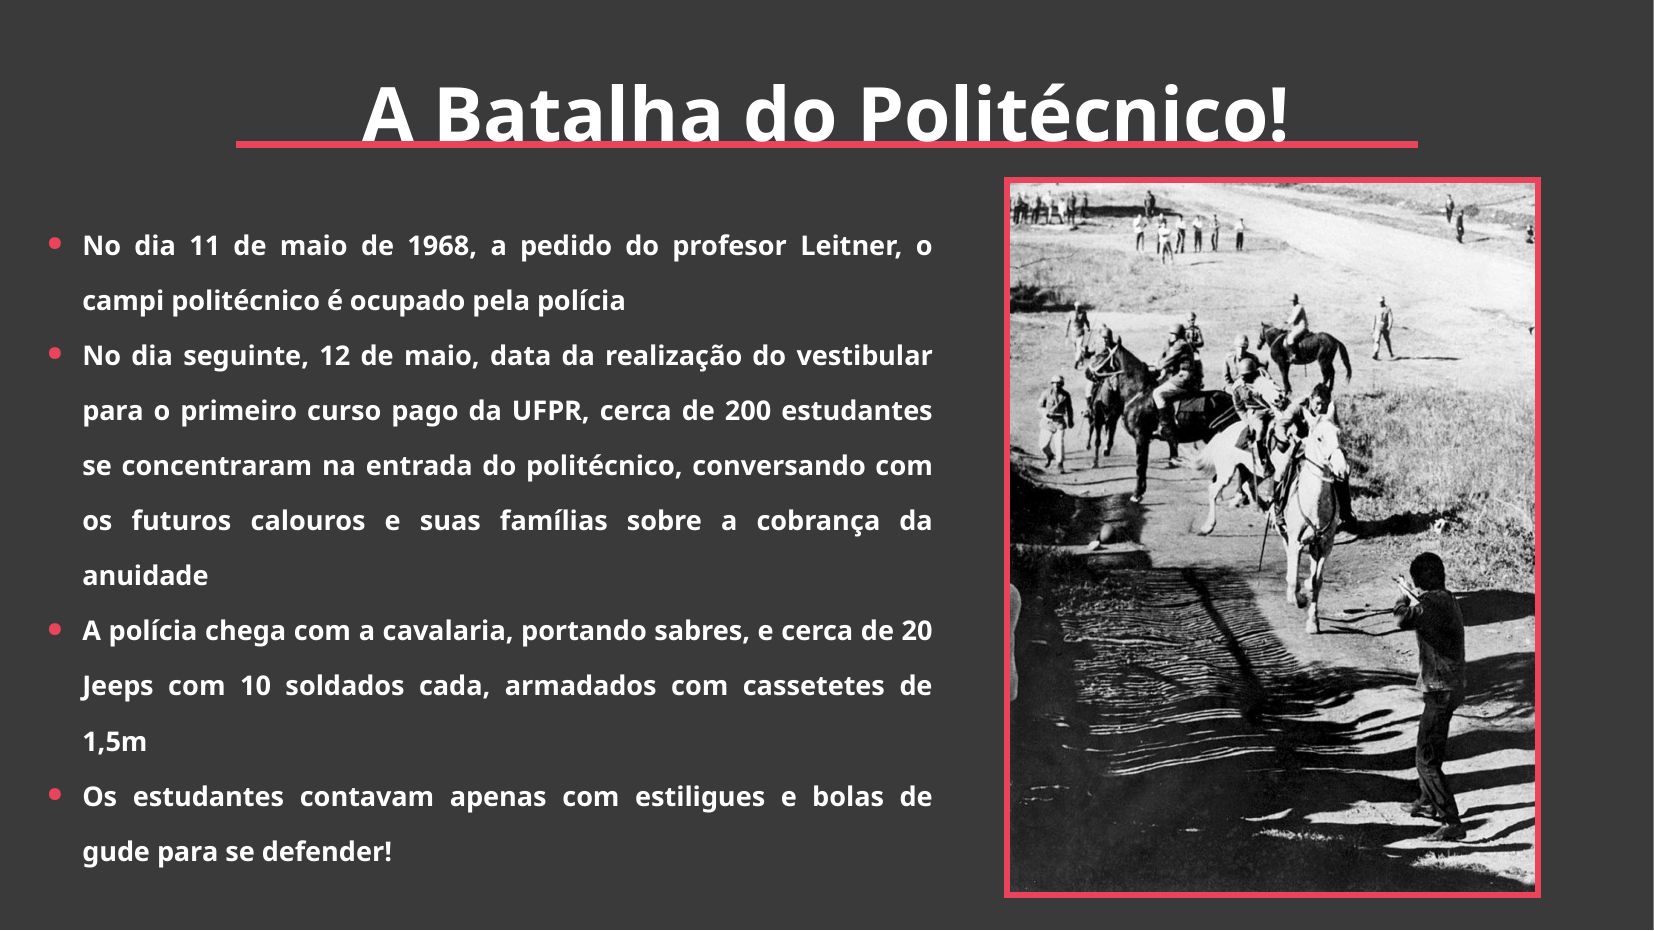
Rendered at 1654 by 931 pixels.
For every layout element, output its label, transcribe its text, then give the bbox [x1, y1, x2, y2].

text_box A Batalha do Politécnico! [88, 58, 1565, 178]
picture [1009, 183, 1536, 892]
text_box No dia 11 de maio de 1968, a pedido do profesor Leitner, o campi politécnico é ocupado pela polícia No dia seguinte, 12 de maio, data da realização do vestibular para o primeiro curso pago da UFPR, cerca de 200 estudantes se concentraram na entrada do politécnico, conversando com os futuros calouros e suas famílias sobre a cobrança da anuidade A polícia chega com a cavalaria, portando sabres, e cerca de 20 Jeeps com 10 soldados cada, armadados com cassetetes de 1,5m Os estudantes contavam apenas com estiligues e bolas de gude para se defender! [32, 200, 948, 930]
